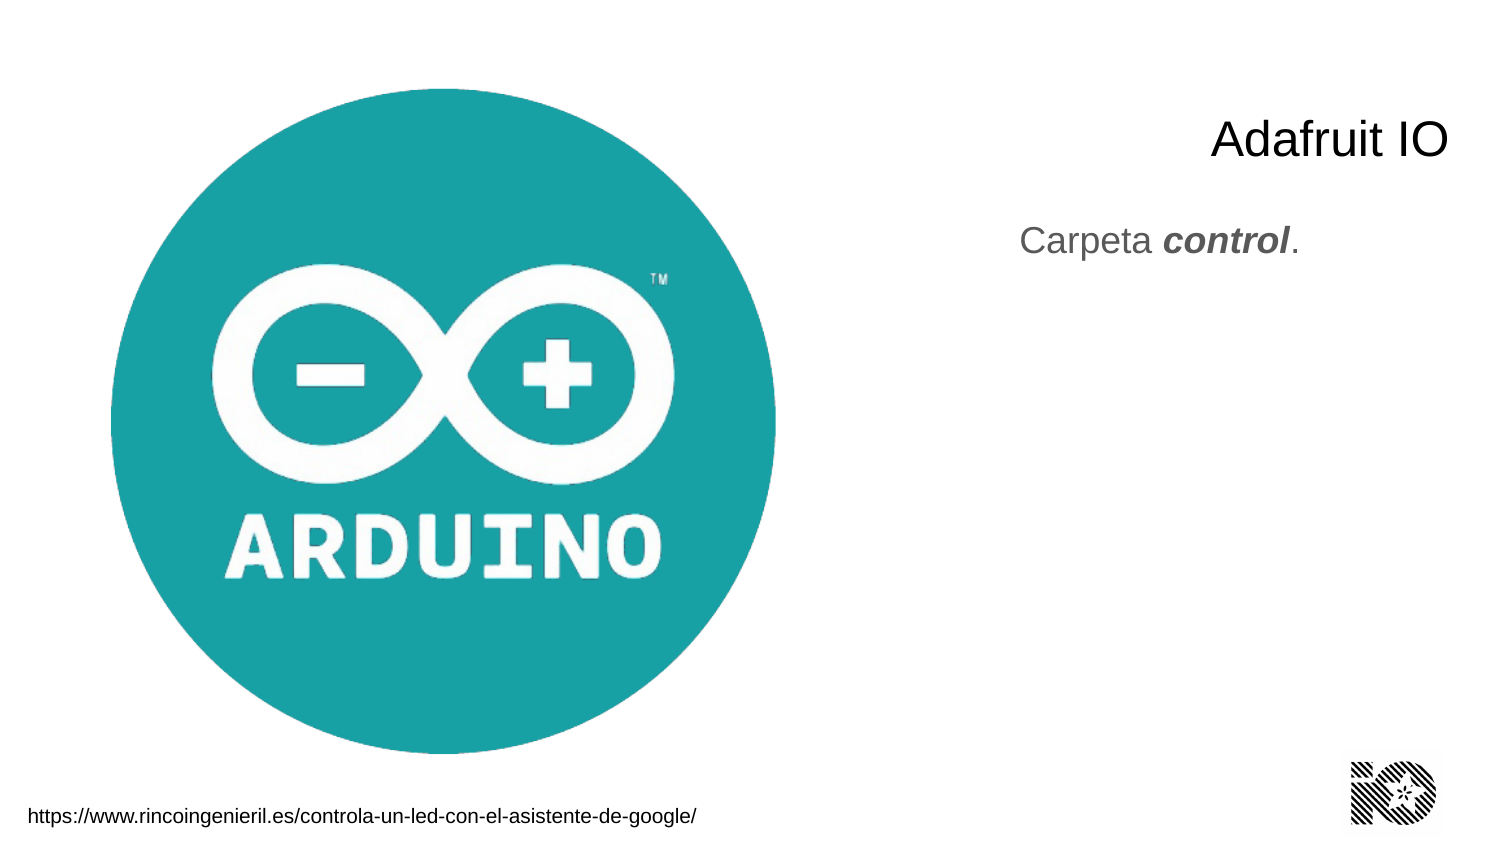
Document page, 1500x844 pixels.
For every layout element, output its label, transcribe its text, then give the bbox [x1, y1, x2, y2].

list Carpeta control. [1004, 194, 1465, 716]
title Adafruit IO [888, 57, 1465, 182]
picture [1340, 748, 1444, 839]
picture [0, 0, 888, 844]
